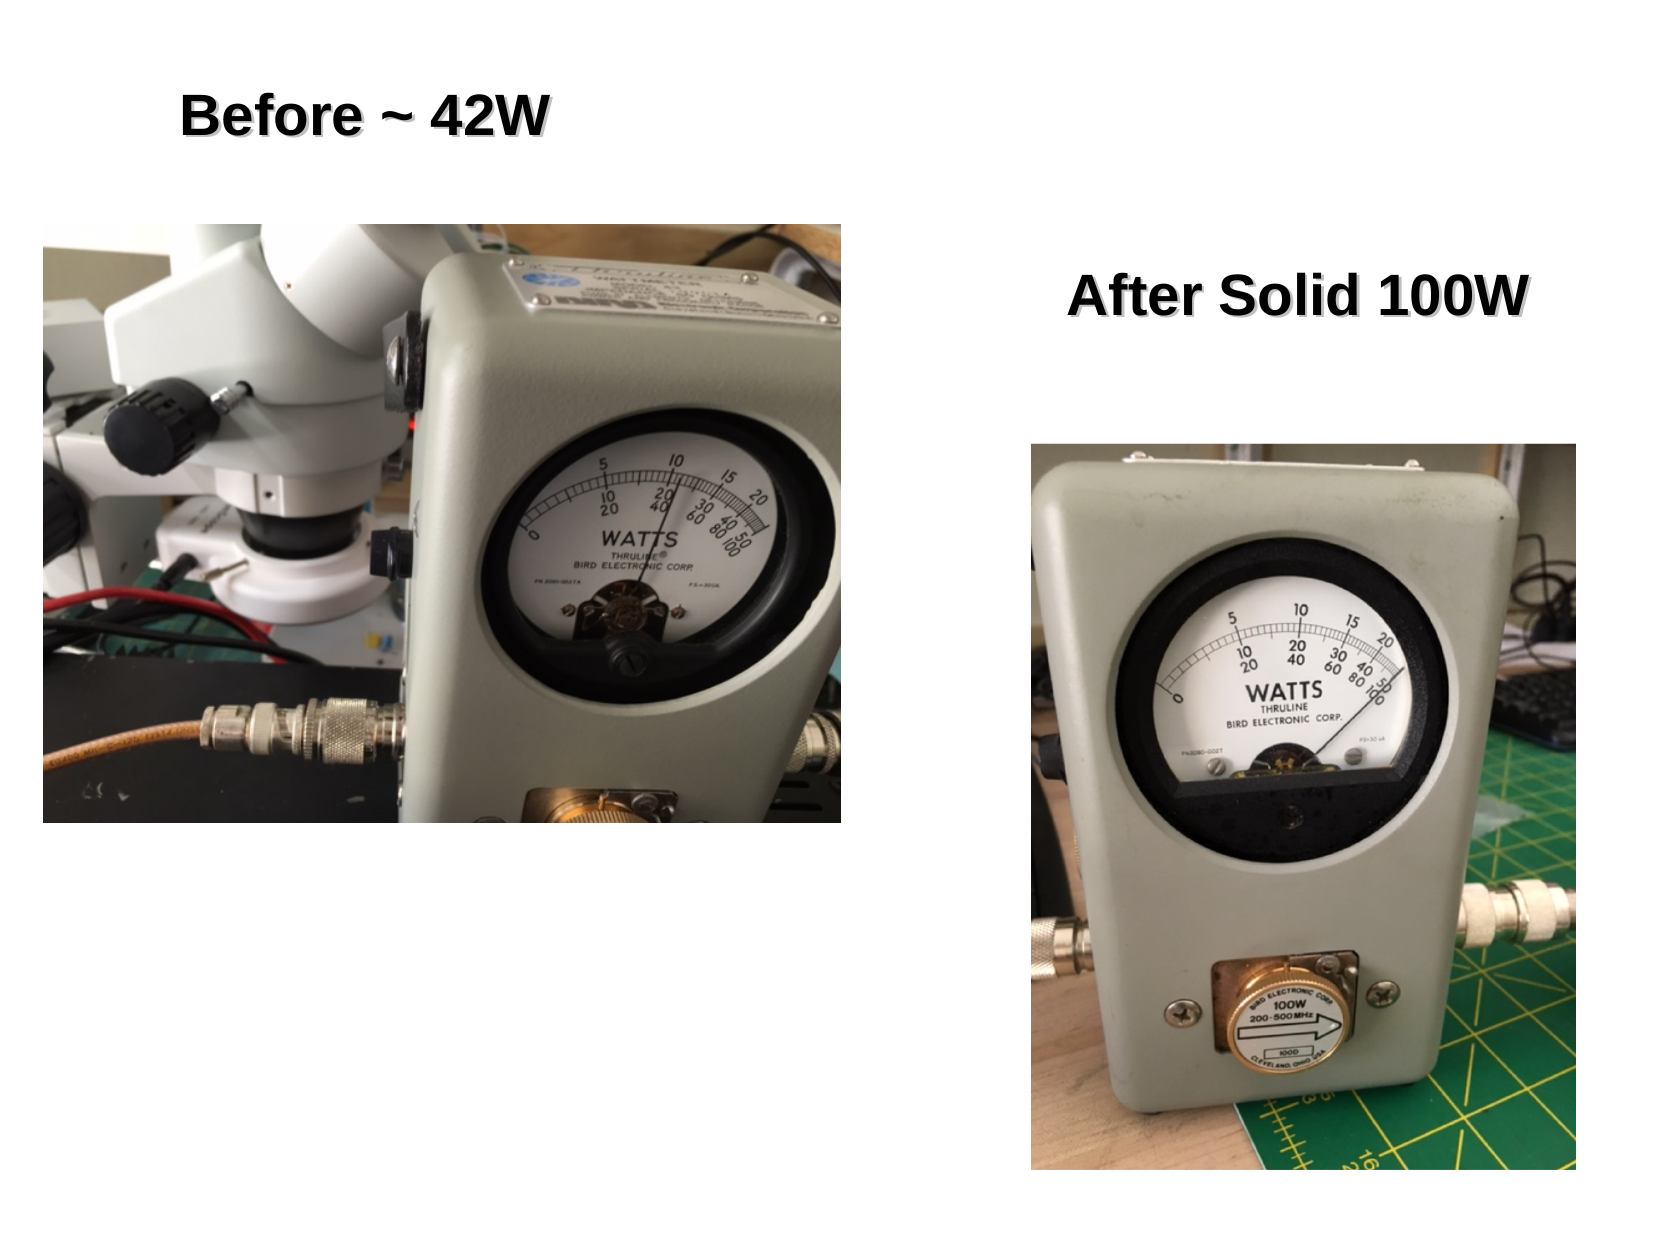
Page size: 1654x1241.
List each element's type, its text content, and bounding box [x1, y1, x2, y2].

text_box Before ~ 42W [165, 75, 736, 155]
text_box After Solid 100W [1051, 255, 1546, 335]
picture [1030, 443, 1576, 1171]
picture [43, 224, 841, 823]
